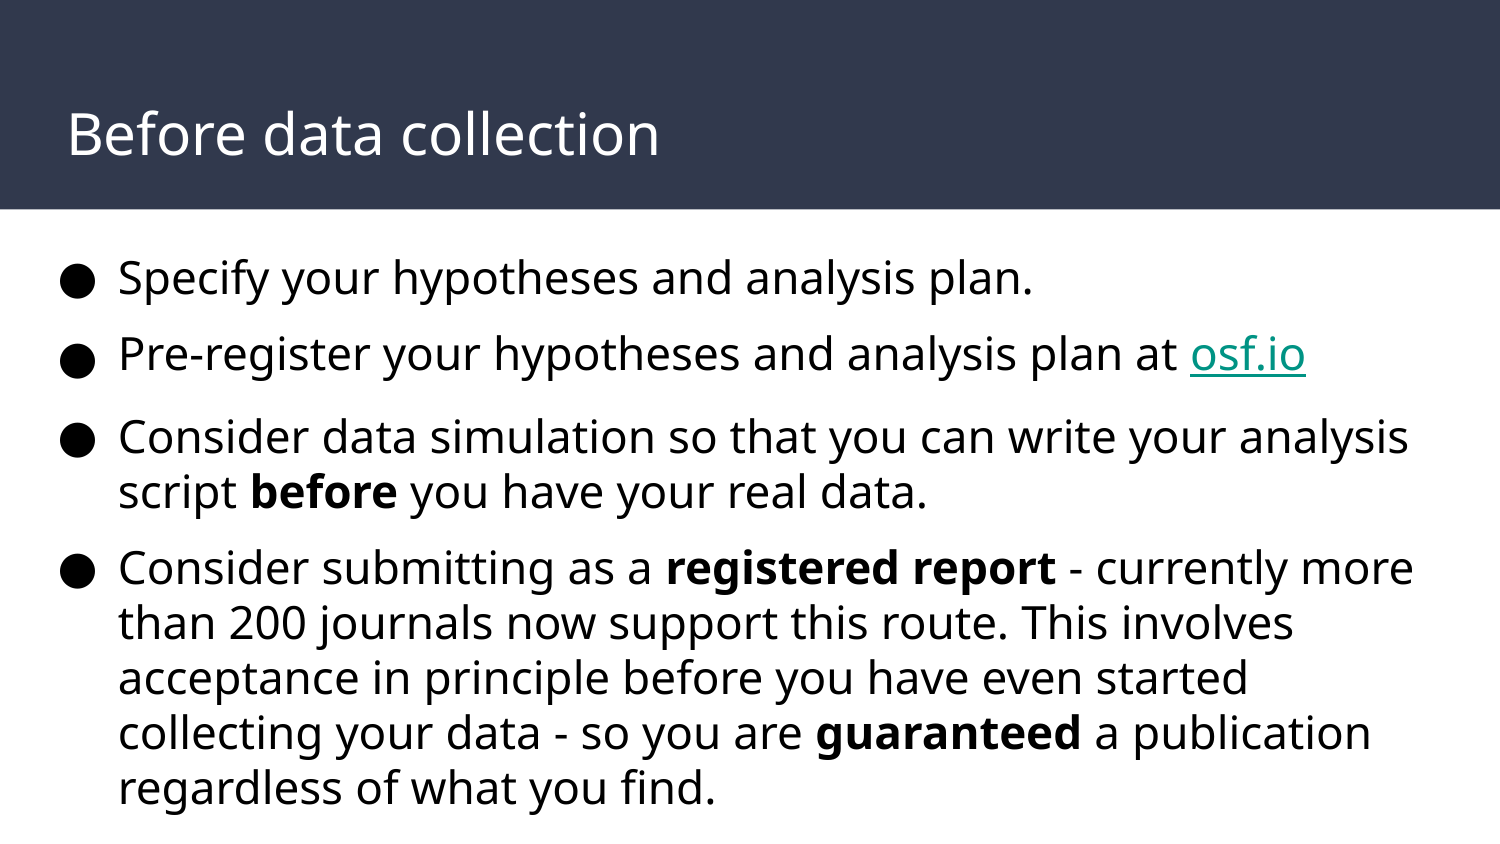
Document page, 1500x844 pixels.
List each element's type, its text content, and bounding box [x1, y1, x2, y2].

title Before data collection [51, 82, 1449, 185]
text_box Specify your hypotheses and analysis plan. Pre-register your hypotheses and analysis plan at osf.io Consider data simulation so that you can write your analysis script before you have your real data. Consider submitting as a registered report - currently more than 200 journals now support this route. This involves acceptance in principle before you have even started collecting your data - so you are guaranteed a publication regardless of what you find. [27, 233, 1471, 821]
